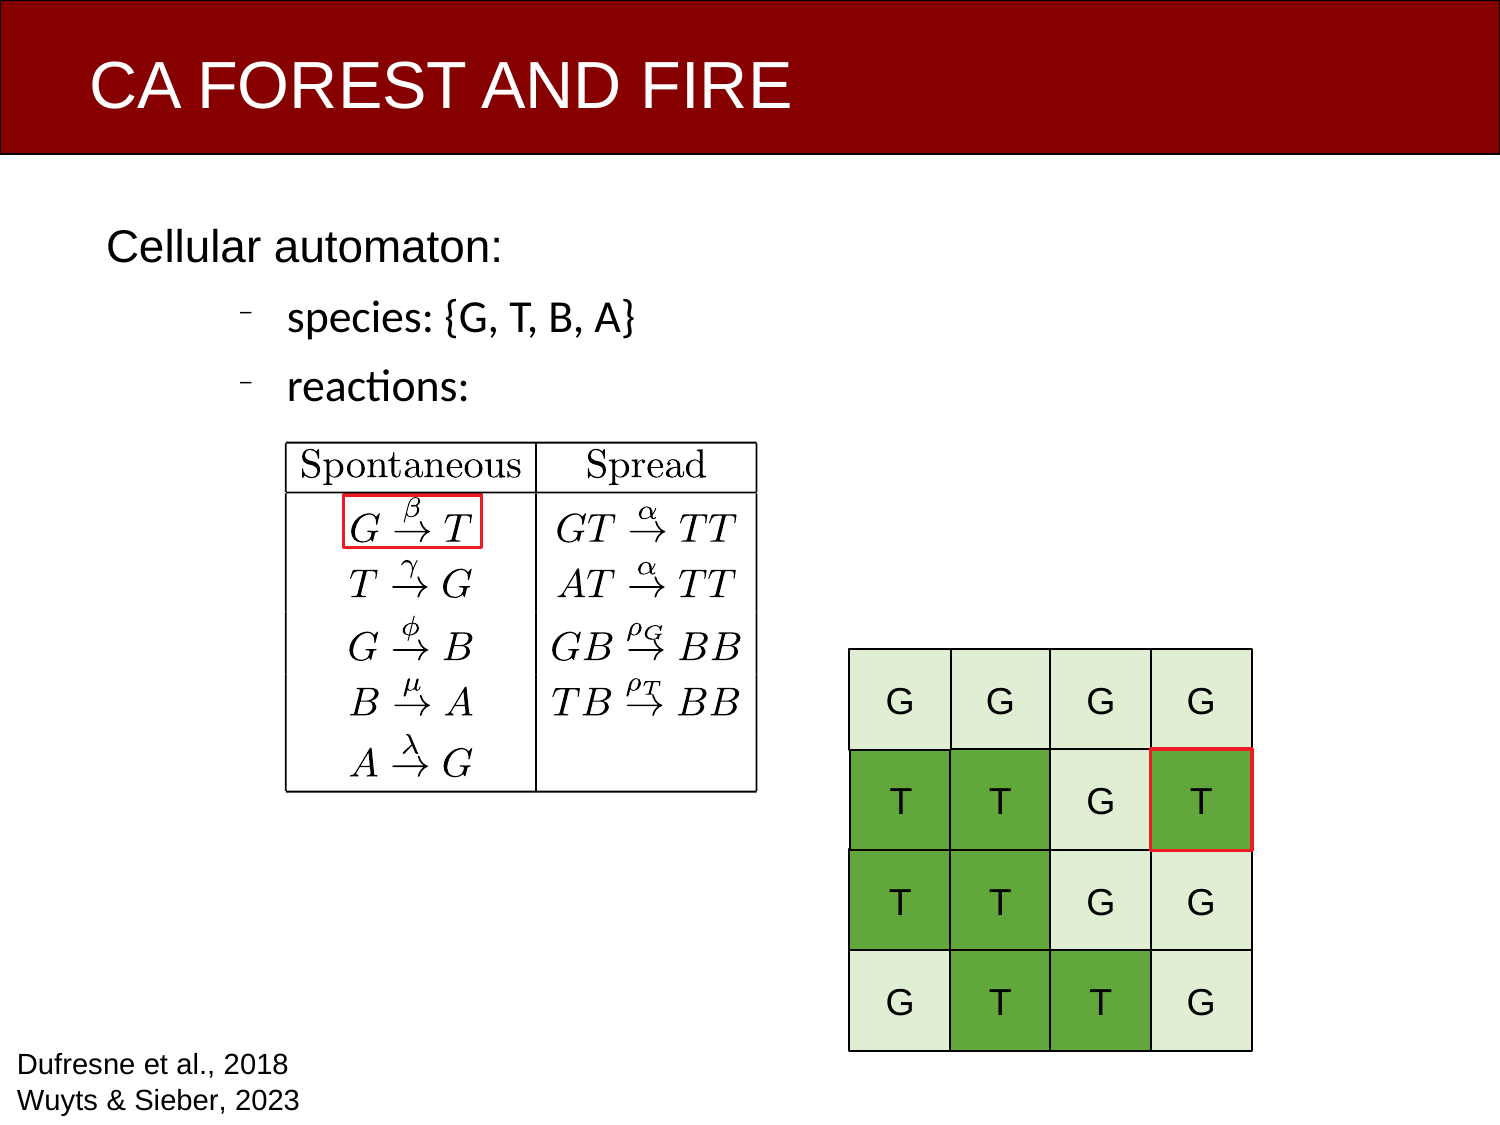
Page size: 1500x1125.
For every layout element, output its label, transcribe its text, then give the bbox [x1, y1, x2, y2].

text_box Dufresne et al., 2018 Wuyts & Sieber, 2023 [2, 1038, 442, 1125]
text_box [0, 0, 1500, 154]
text_box G [849, 952, 949, 1052]
text_box T [1050, 952, 1150, 1052]
title CA FOREST AND FIRE [74, 3, 1425, 160]
text_box T [949, 952, 1050, 1052]
text_box G [1150, 952, 1252, 1052]
list Cellular automaton: species: {G, T, B, A} reactions: [75, 209, 1425, 952]
